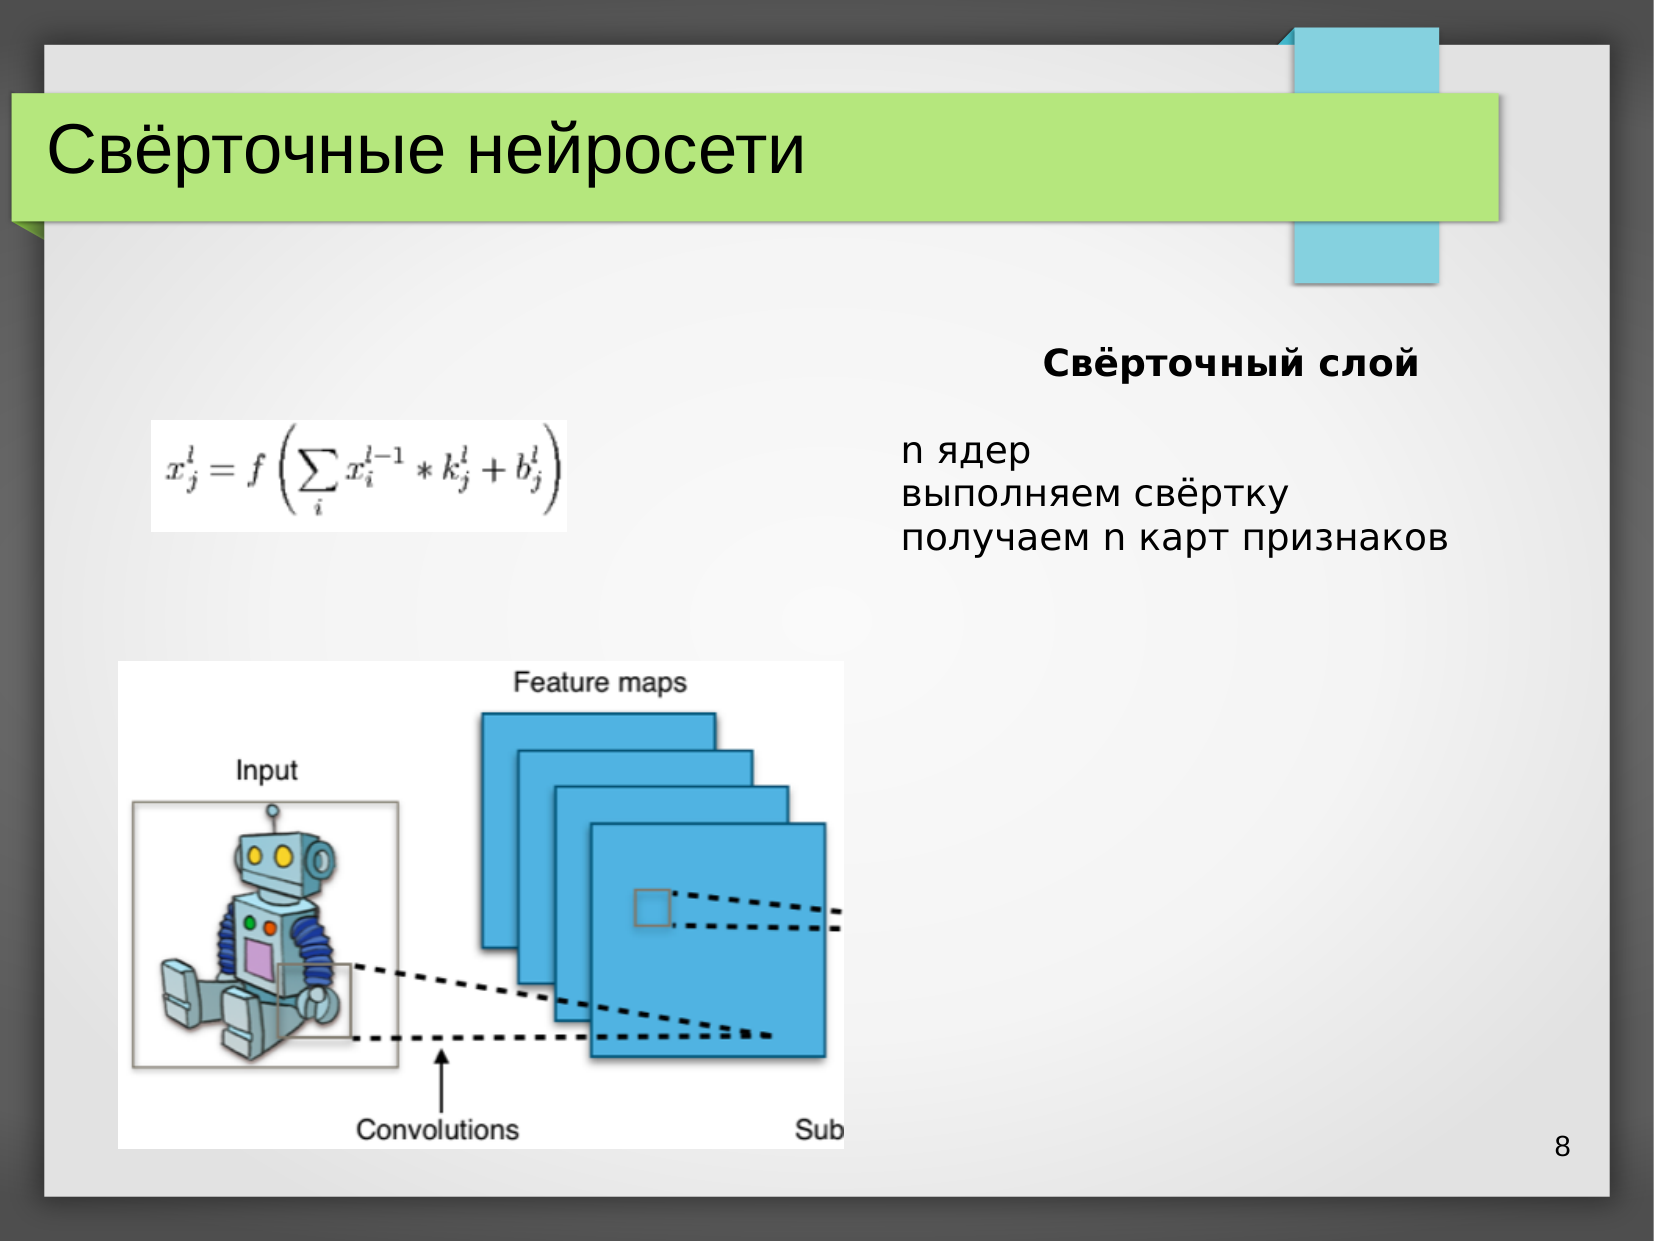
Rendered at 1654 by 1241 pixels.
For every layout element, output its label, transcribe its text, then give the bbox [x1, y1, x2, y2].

text_box Свёрточный слой n ядер выполняем свёртку получаем n карт признаков [885, 334, 1577, 827]
picture [0, 0, 1654, 1241]
title Свёрточные нейросети [46, 109, 1499, 190]
